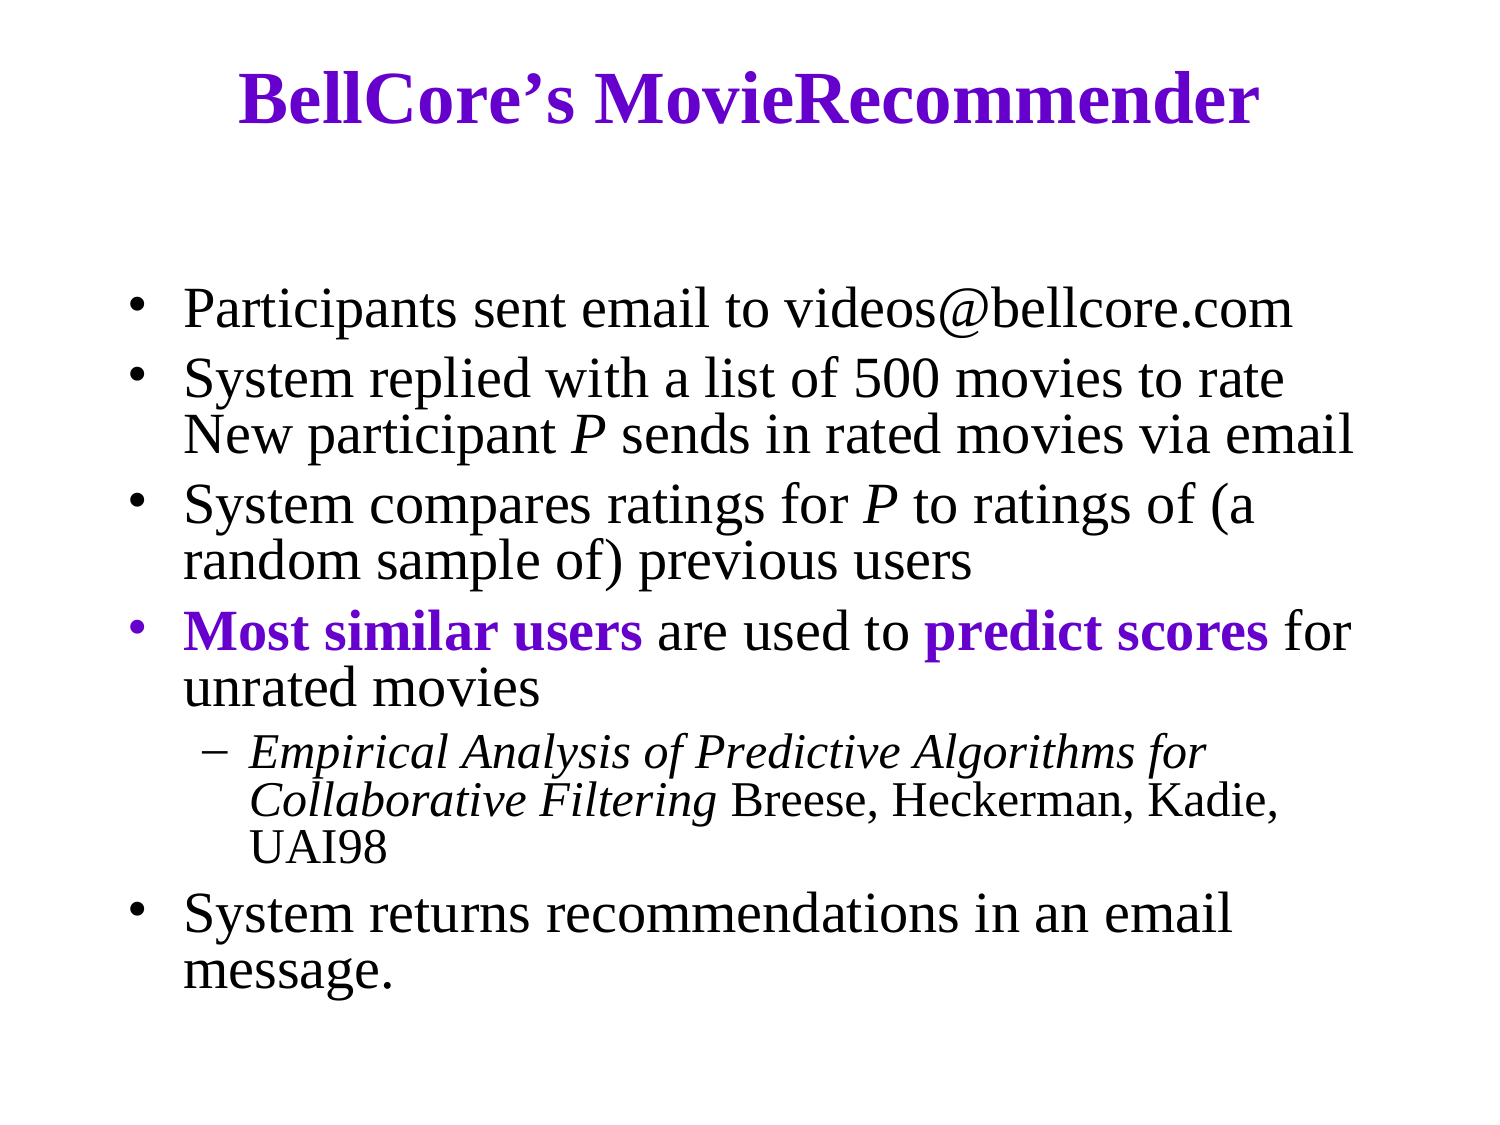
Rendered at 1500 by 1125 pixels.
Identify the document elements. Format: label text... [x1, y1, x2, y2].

list Participants sent email to videos@bellcore.com System replied with a list of 500 movies to rate New participant P sends in rated movies via email System compares ratings for P to ratings of (a random sample of) previous users Most similar users are used to predict scores for unrated movies Empirical Analysis of Predictive Algorithms for Collaborative Filtering Breese, Heckerman, Kadie, UAI98 System returns recommendations in an email message. [112, 275, 1425, 1075]
title BellCore’s MovieRecommender [112, 0, 1388, 188]
